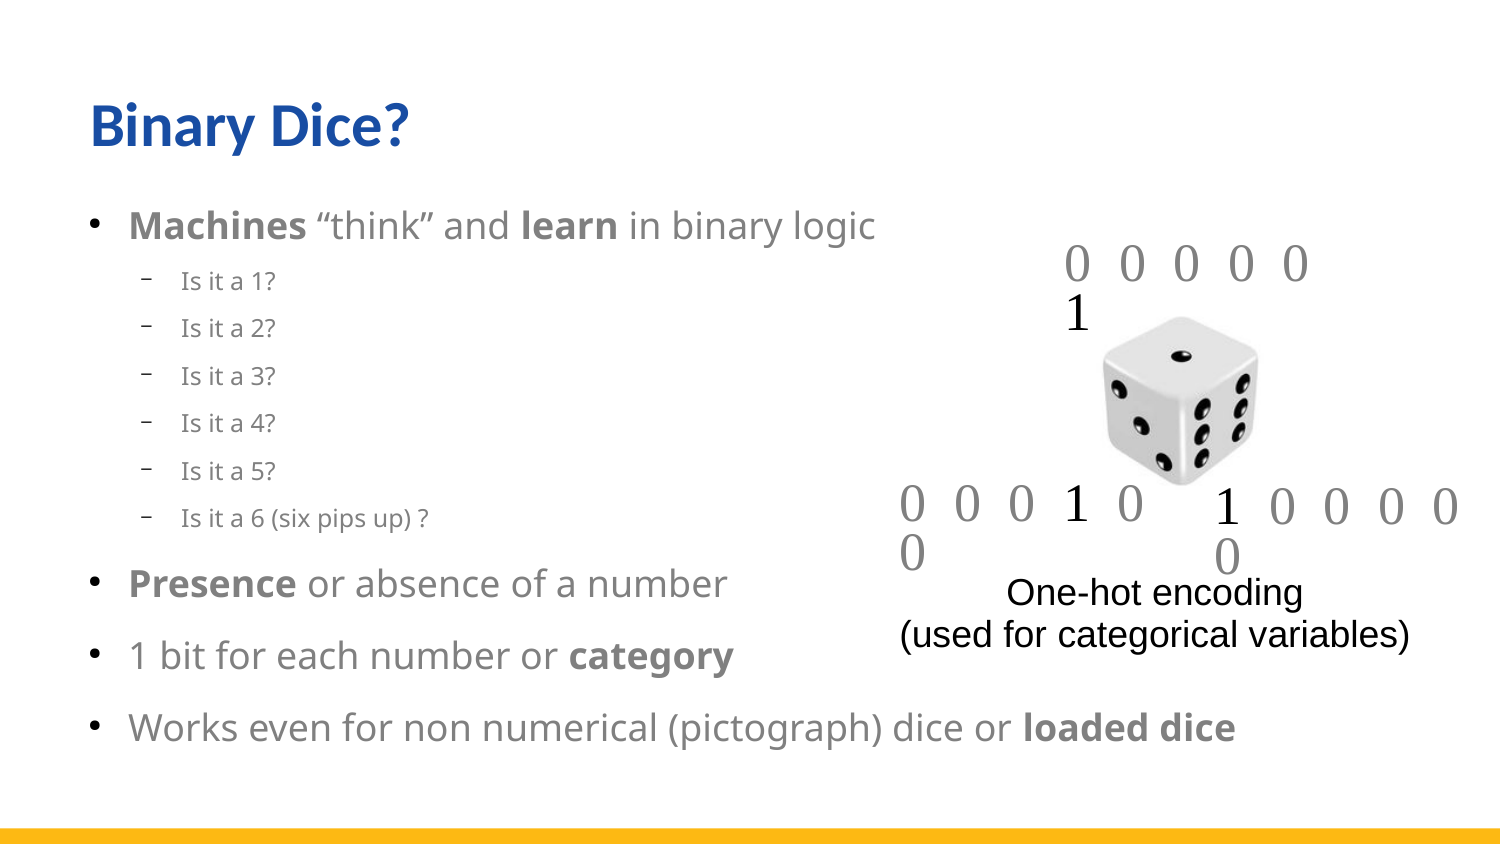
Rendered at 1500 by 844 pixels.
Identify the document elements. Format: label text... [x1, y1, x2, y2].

text_box 0 0 0 0 0 1 [1050, 236, 1351, 361]
text_box 1 0 0 0 0 0 [1200, 480, 1500, 604]
picture [1035, 307, 1327, 480]
text_box 0 0 0 1 0 0 [885, 476, 1201, 564]
text_box One-hot encoding (used for categorical variables) [840, 564, 1471, 706]
title Binary Dice? [75, 0, 1425, 197]
list Machines “think” and learn in binary logic Is it a 1? Is it a 2? Is it a 3? Is it a 4? Is it a 5? Is it a 6 (six pips up) ? Presence or absence of a number 1 bit for each number or category Works even for non numerical (pictograph) dice or loaded dice [75, 197, 1396, 751]
